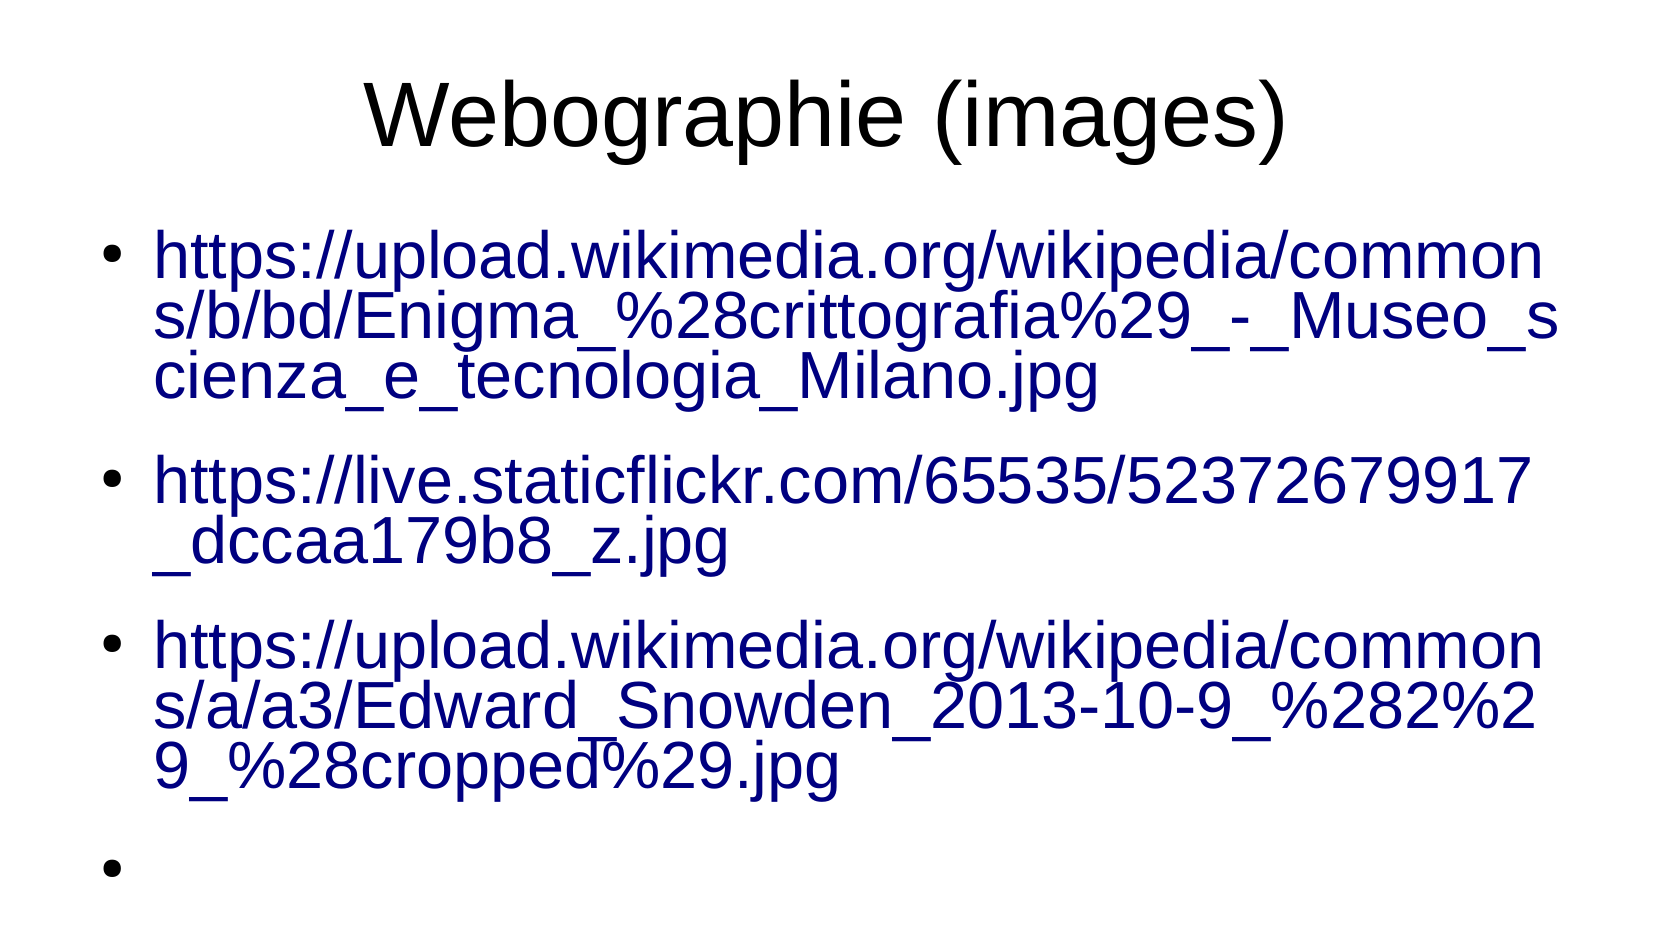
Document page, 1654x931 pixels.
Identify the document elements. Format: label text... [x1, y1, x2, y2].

list https://upload.wikimedia.org/wikipedia/commons/b/bd/Enigma_%28crittografia%29_-_Museo_scienza_e_tecnologia_Milano.jpg https://live.staticflickr.com/65535/52372679917_dccaa179b8_z.jpg https://upload.wikimedia.org/wikipedia/commons/a/a3/Edward_Snowden_2013-10-9_%282%29_%28cropped%29.jpg [82, 217, 1571, 758]
title Webographie (images) [82, 37, 1571, 193]
